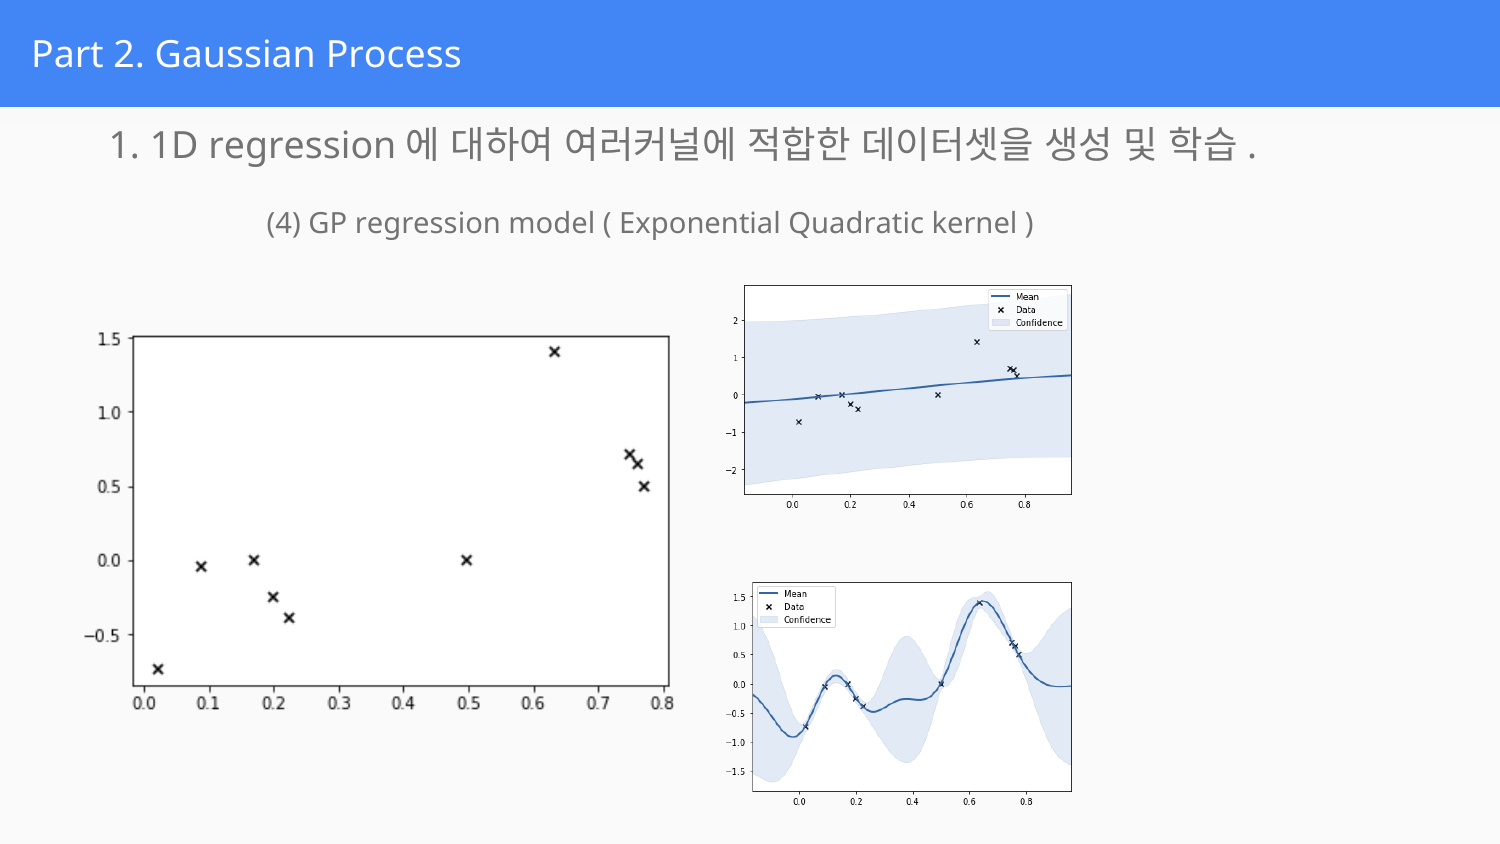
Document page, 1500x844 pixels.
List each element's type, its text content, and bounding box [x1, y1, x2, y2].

picture [72, 320, 686, 724]
picture [719, 276, 1079, 514]
picture [719, 573, 1079, 811]
title Part 2. Gaussian Process [16, 2, 1465, 102]
list 1. 1D regression에 대하여 여러커널에 적합한 데이터셋을 생성 및 학습. (4) GP regression model ( Exponential Quadratic kernel ) [55, 99, 1448, 757]
